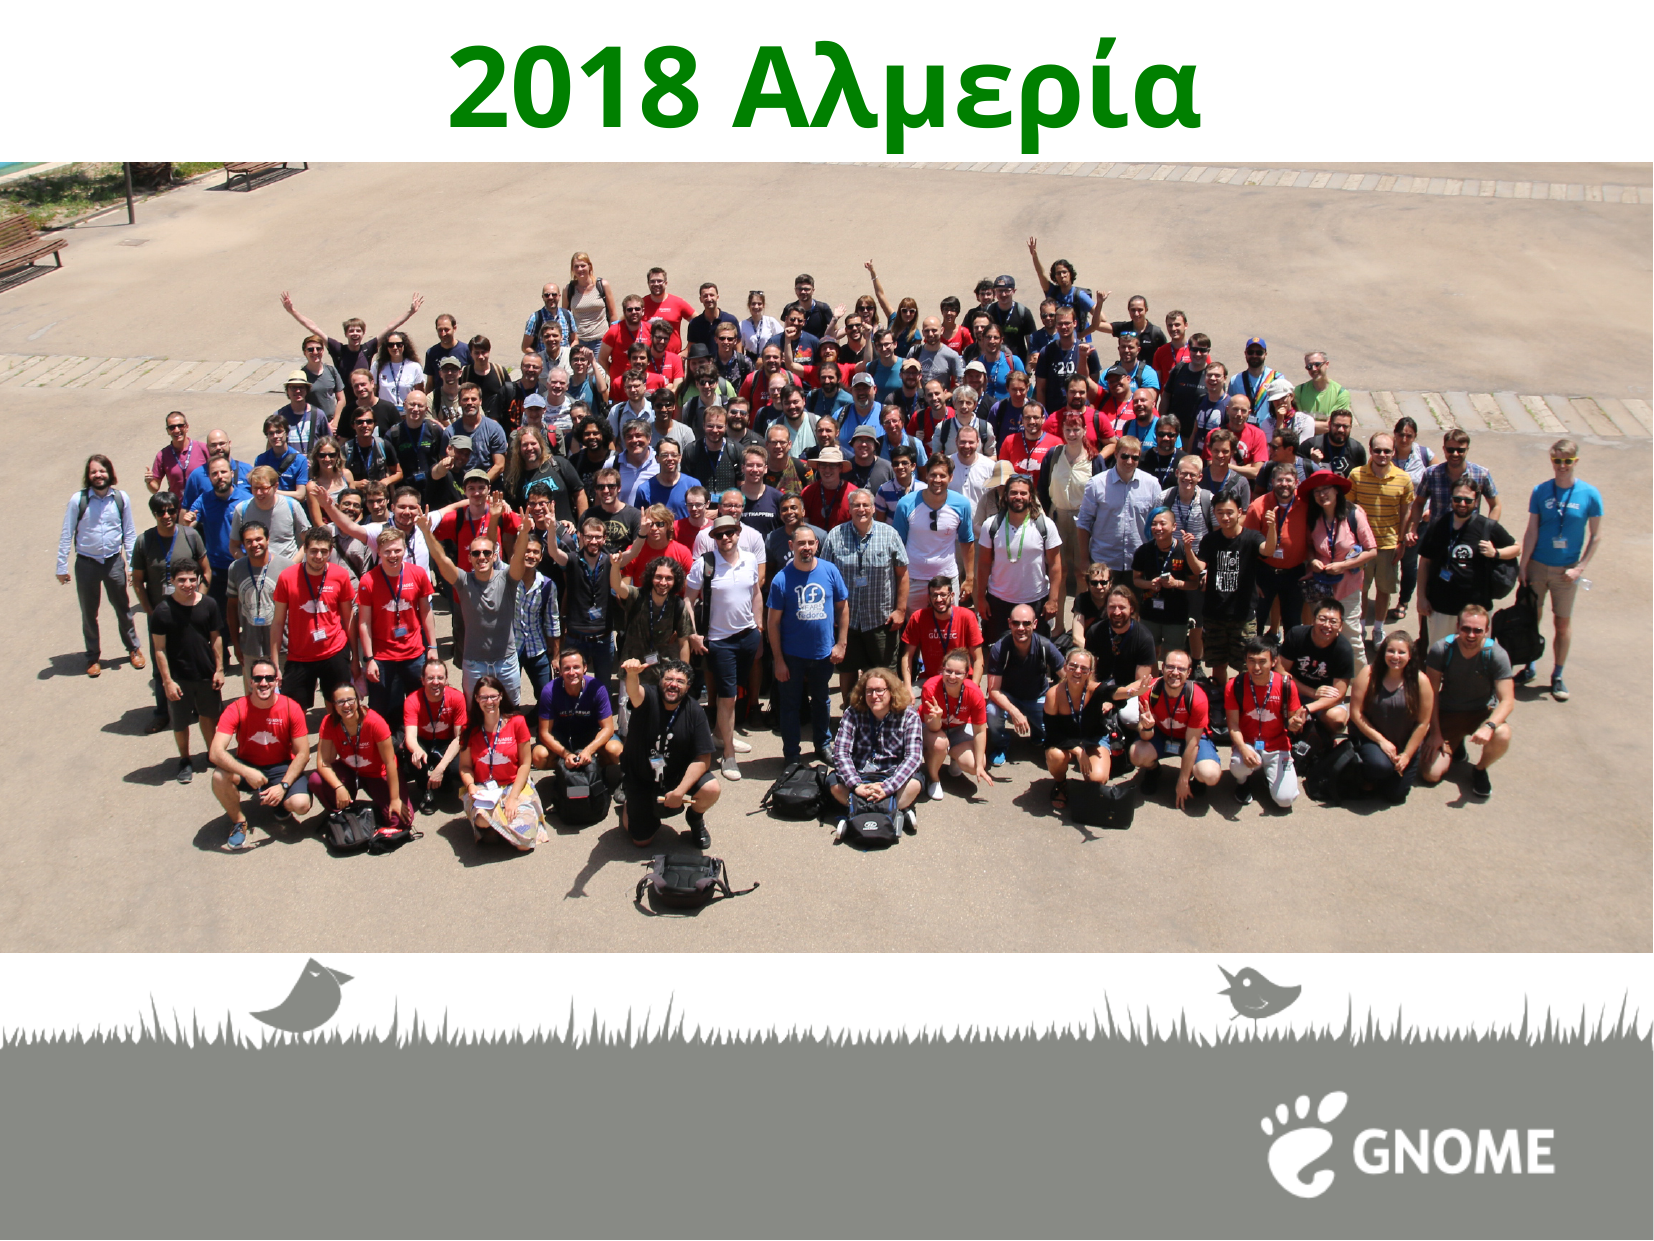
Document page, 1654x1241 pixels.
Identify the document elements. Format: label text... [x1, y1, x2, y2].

picture [0, 0, 1654, 1241]
text_box 2018 Αλμερία [112, 0, 1538, 162]
